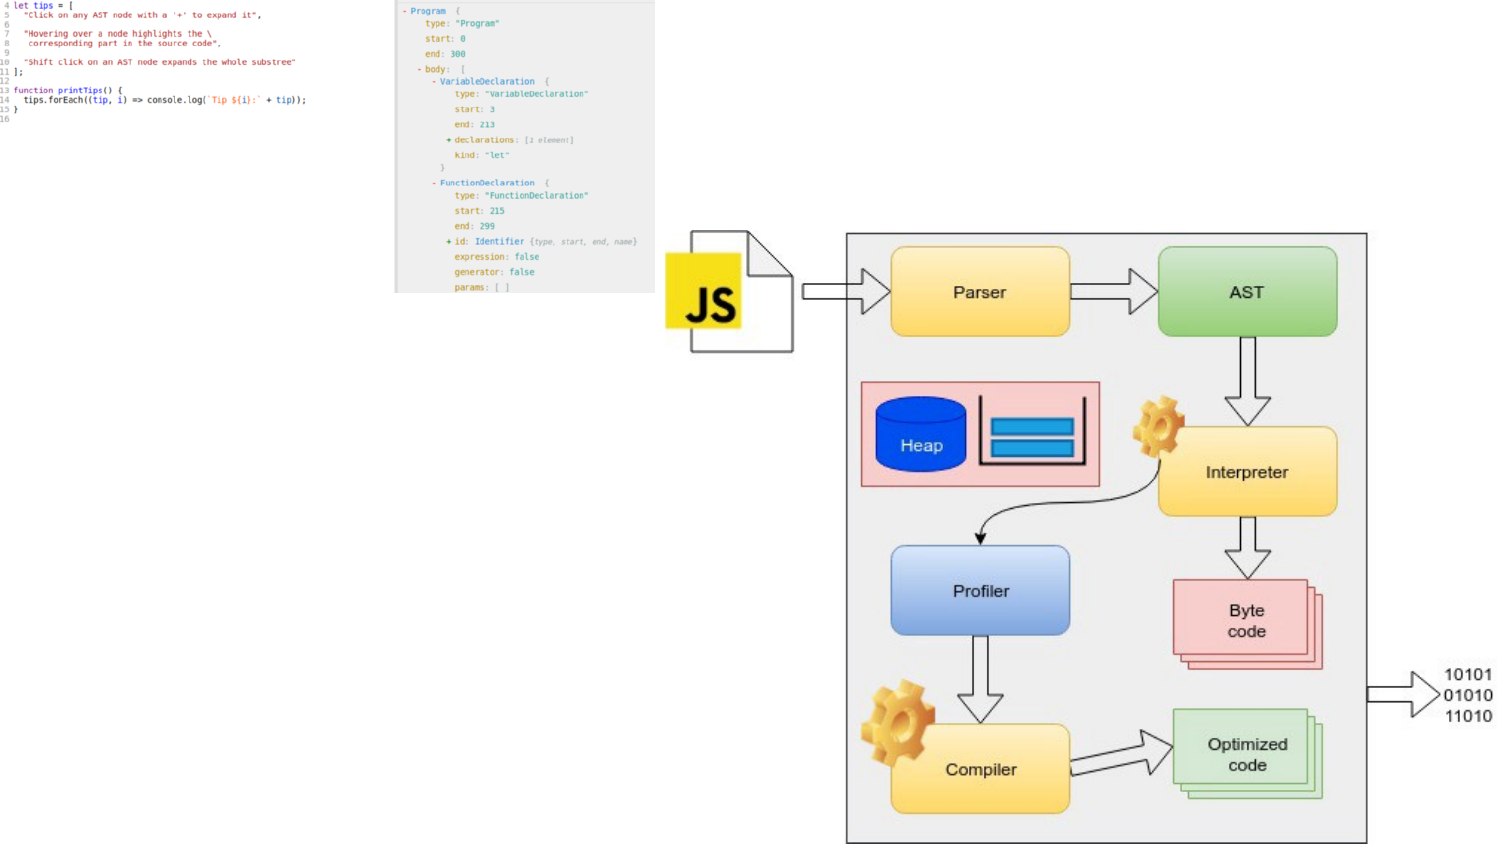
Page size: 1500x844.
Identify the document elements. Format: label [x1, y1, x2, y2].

picture [0, 0, 655, 293]
picture [665, 230, 1500, 844]
